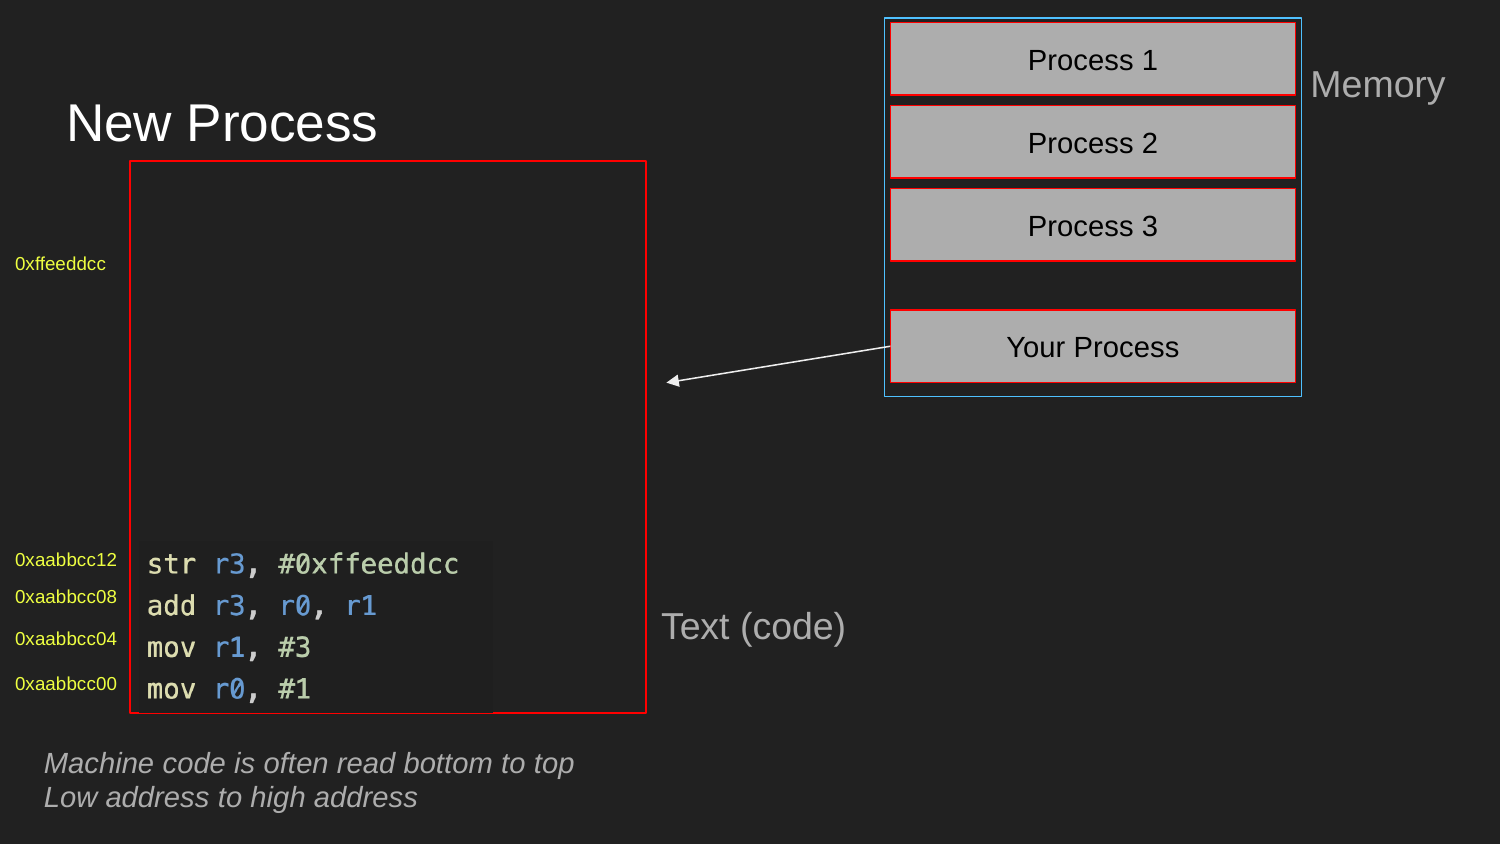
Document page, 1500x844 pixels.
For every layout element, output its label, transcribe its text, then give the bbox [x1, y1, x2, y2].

text_box Your Process [890, 309, 1296, 383]
text_box Text (code) [646, 586, 878, 672]
text_box 0xaabbcc08 [0, 570, 139, 612]
text_box 0xaabbcc00 [0, 657, 139, 702]
title New Process [131, 162, 645, 167]
text_box Process 2 [890, 105, 1296, 179]
text_box Process 1 [890, 22, 1296, 96]
text_box 0xaabbcc04 [0, 612, 139, 657]
text_box Process 3 [890, 188, 1296, 262]
text_box Memory [1295, 44, 1301, 130]
text_box 0xaabbcc12 [0, 532, 140, 570]
title New Process [51, 72, 687, 167]
text_box 0xffeeddcc [0, 236, 125, 281]
text_box Machine code is often read bottom to top Low address to high address [28, 728, 1008, 815]
text_box Memory [1302, 44, 1500, 130]
picture [139, 541, 493, 713]
